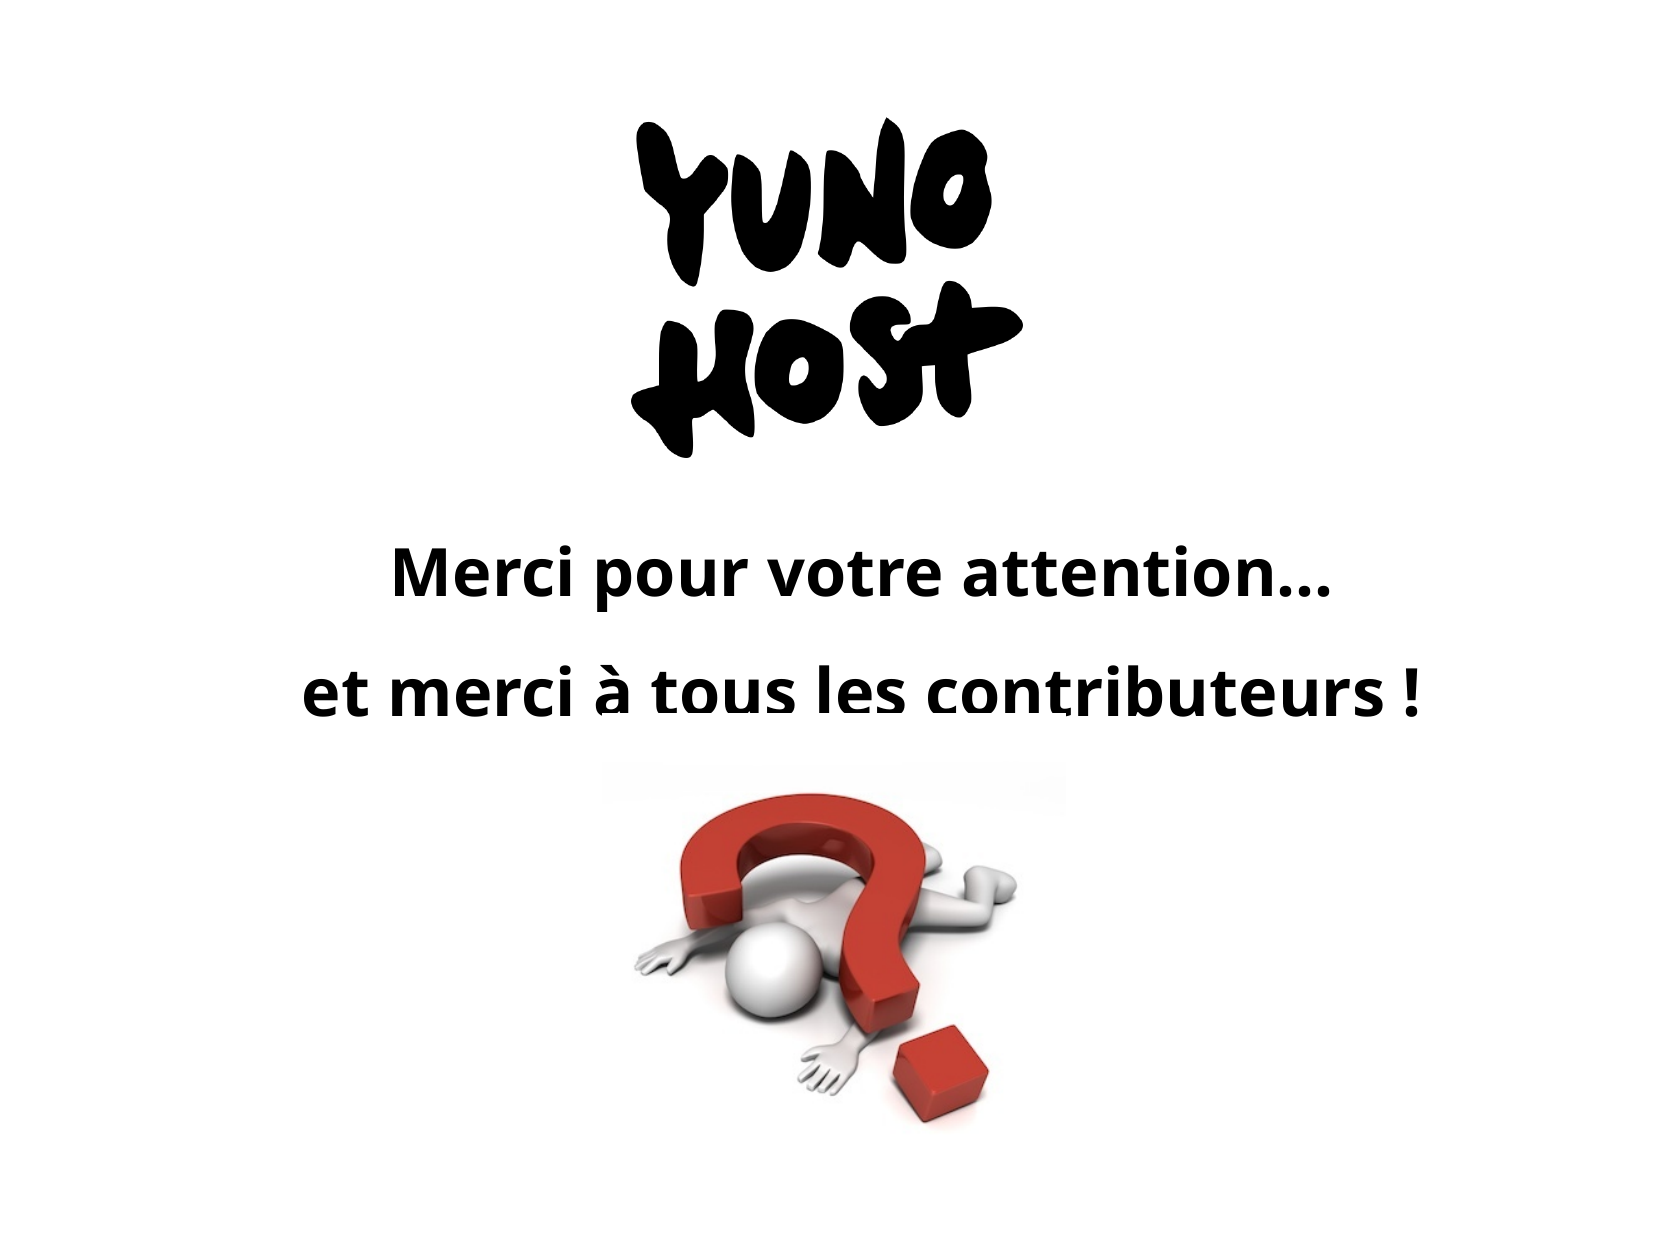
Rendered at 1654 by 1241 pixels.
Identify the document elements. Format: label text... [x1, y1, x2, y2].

picture [602, 713, 1066, 1186]
picture [631, 117, 1023, 458]
list Merci pour votre attention… et merci à tous les contributeurs ! [82, 525, 1571, 960]
